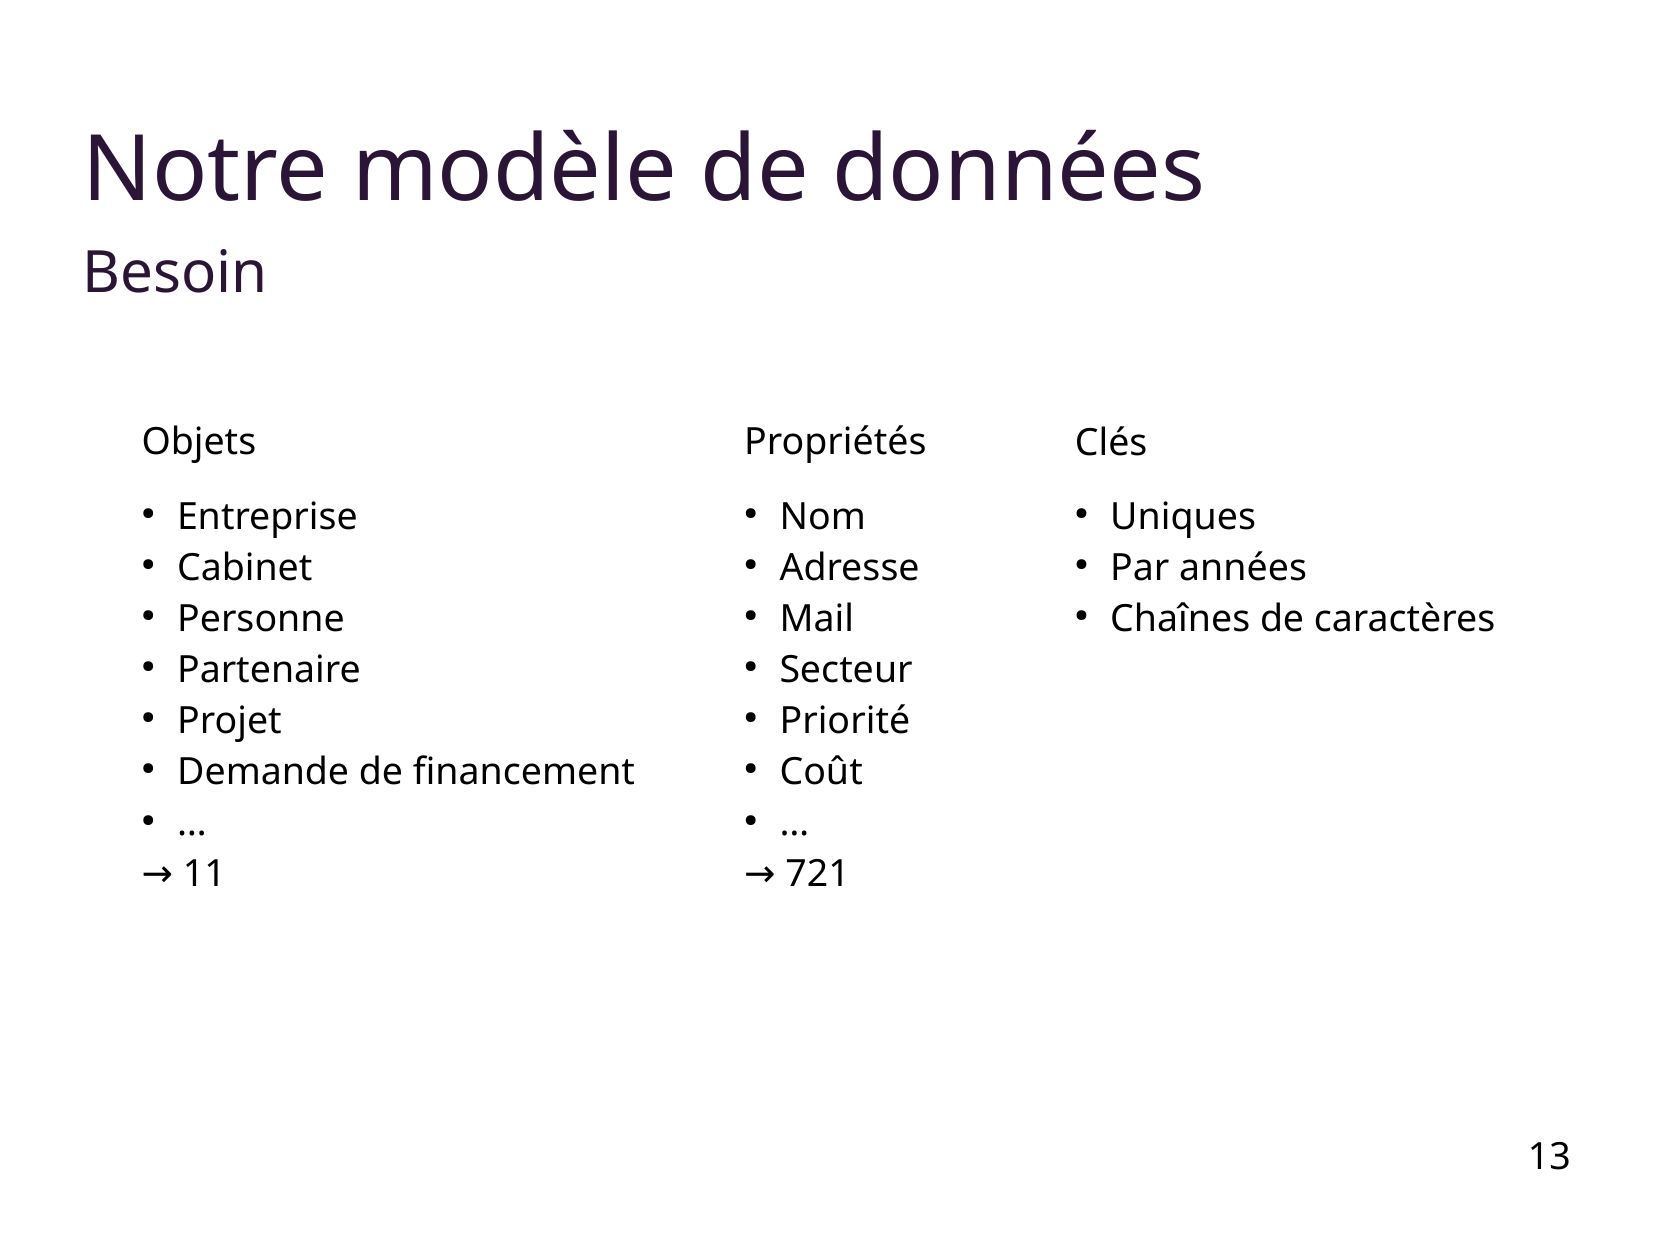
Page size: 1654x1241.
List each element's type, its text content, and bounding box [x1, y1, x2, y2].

text_box Propriétés Nom Adresse Mail Secteur Priorité Coût … → 721 [729, 407, 972, 825]
text_box Objets Entreprise Cabinet Personne Partenaire Projet Demande de financement … → 11 [126, 407, 665, 867]
title Notre modèle de données Besoin [82, 102, 1571, 310]
text_box Clés Uniques Par années Chaînes de caractères [1060, 407, 1527, 825]
